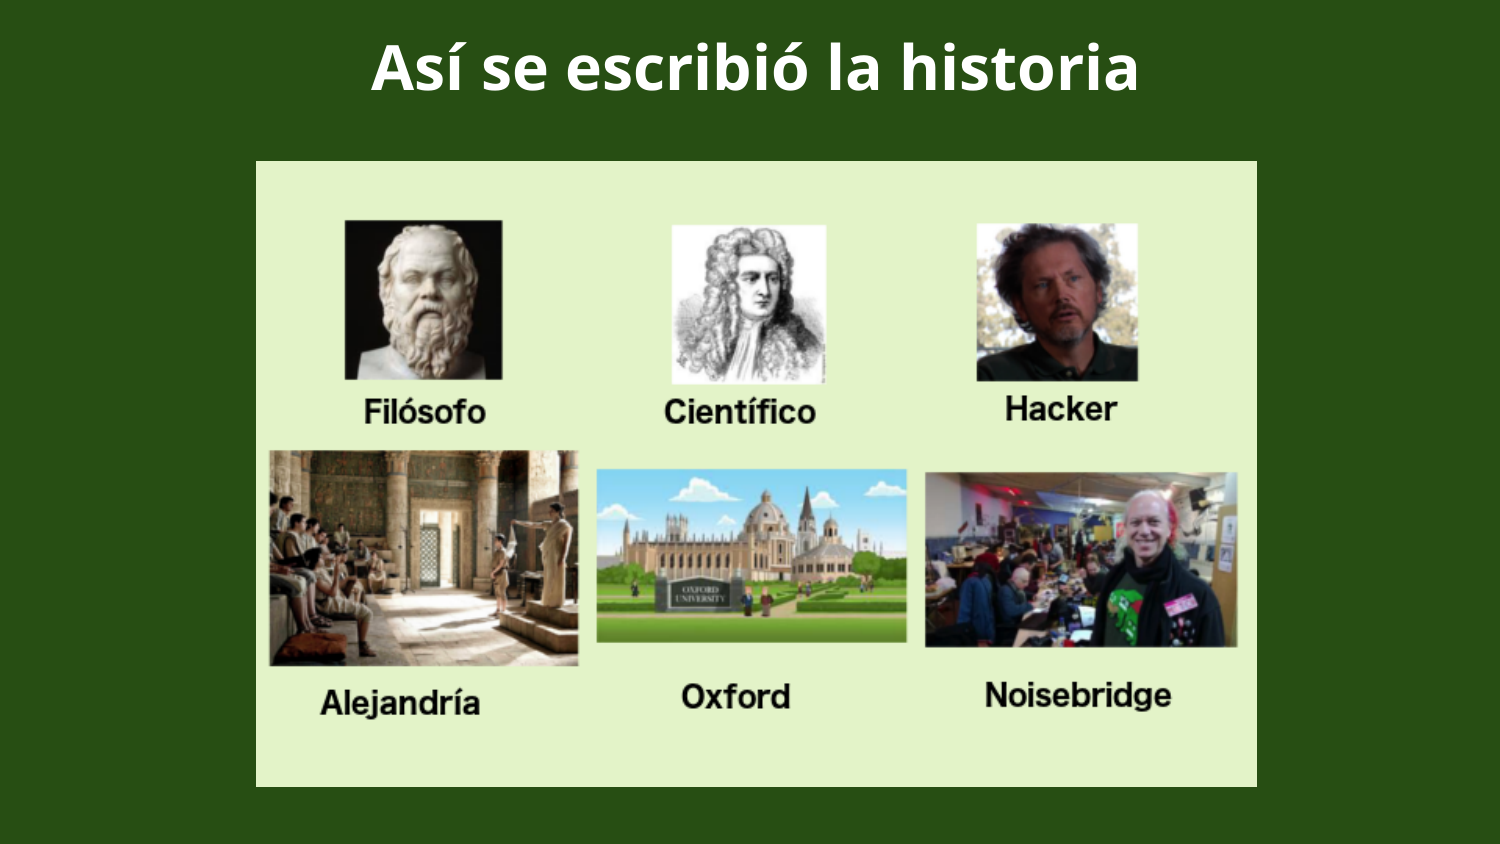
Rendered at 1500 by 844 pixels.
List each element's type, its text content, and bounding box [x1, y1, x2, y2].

text_box Así se escribió la historia [256, 23, 1257, 108]
picture [256, 161, 1257, 787]
